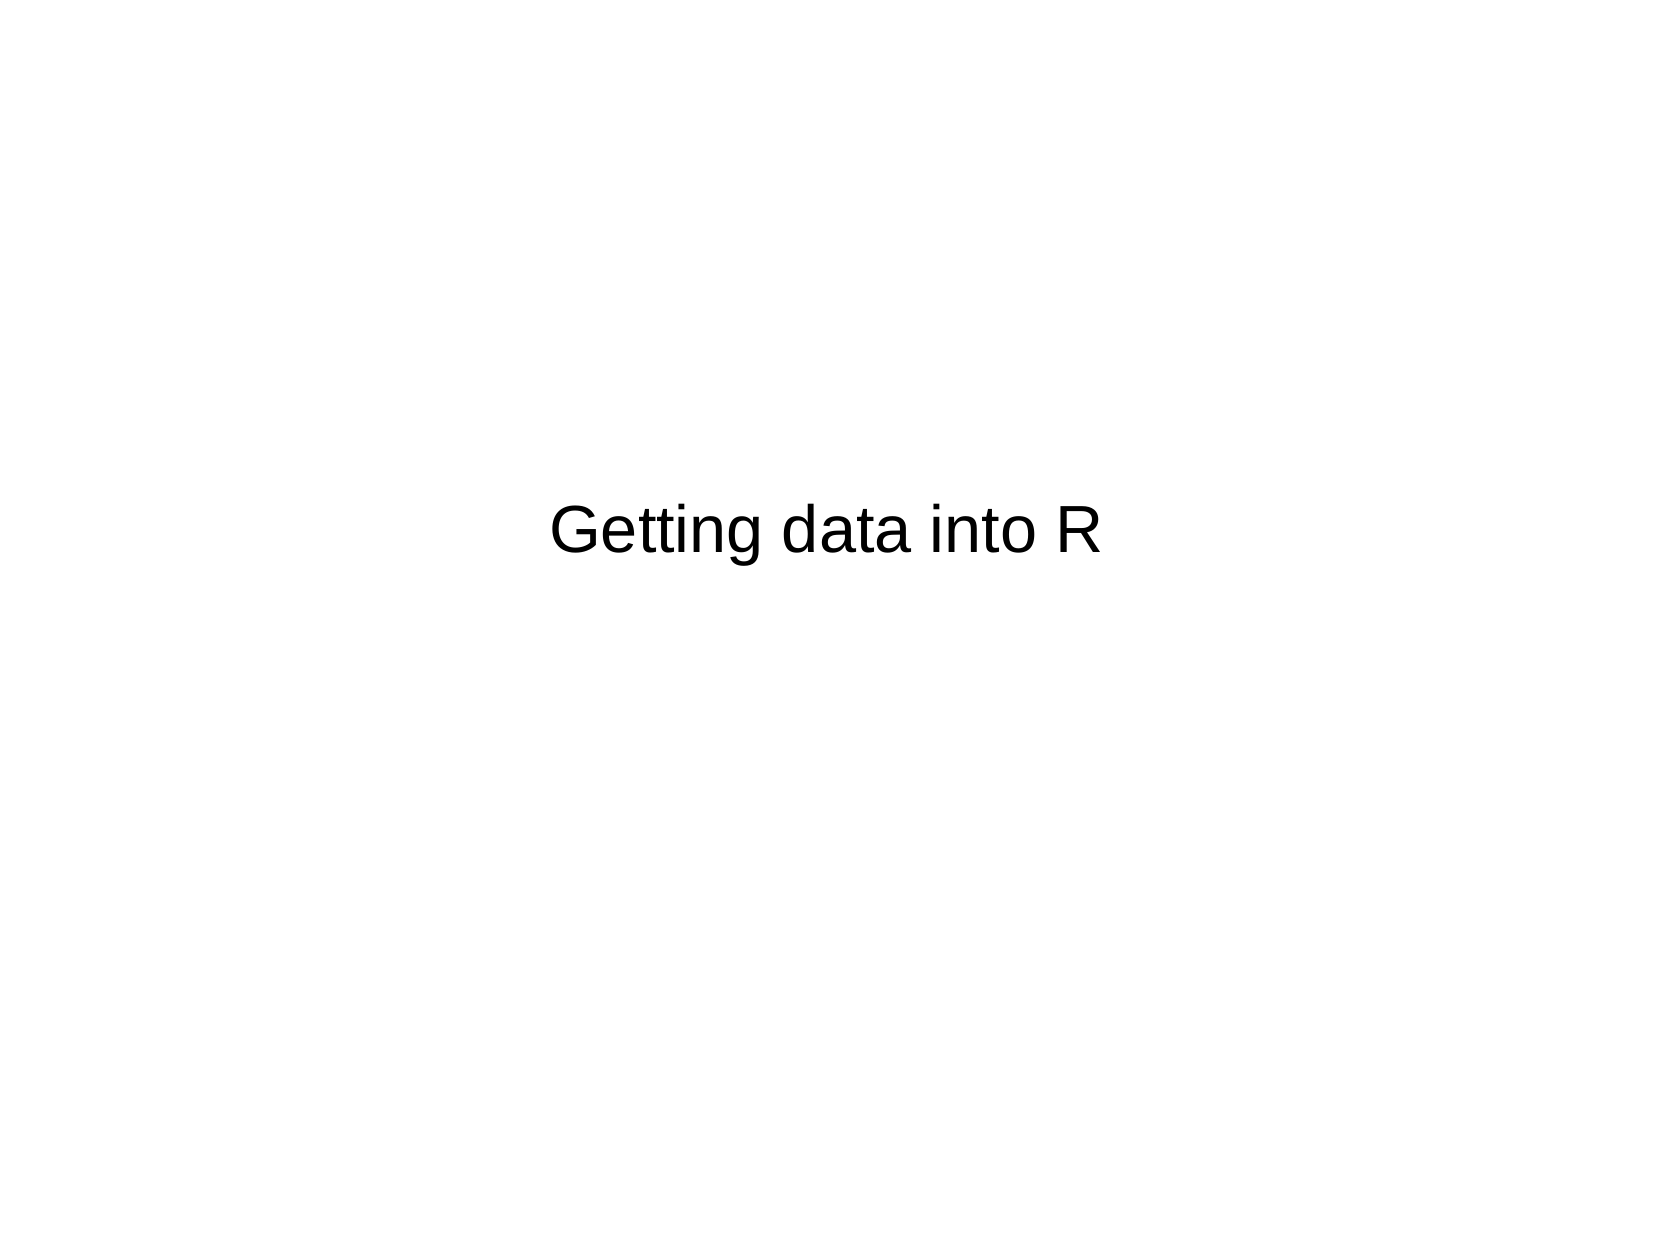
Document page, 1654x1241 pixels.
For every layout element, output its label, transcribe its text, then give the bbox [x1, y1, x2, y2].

subtitle Getting data into R [82, 49, 1571, 1010]
